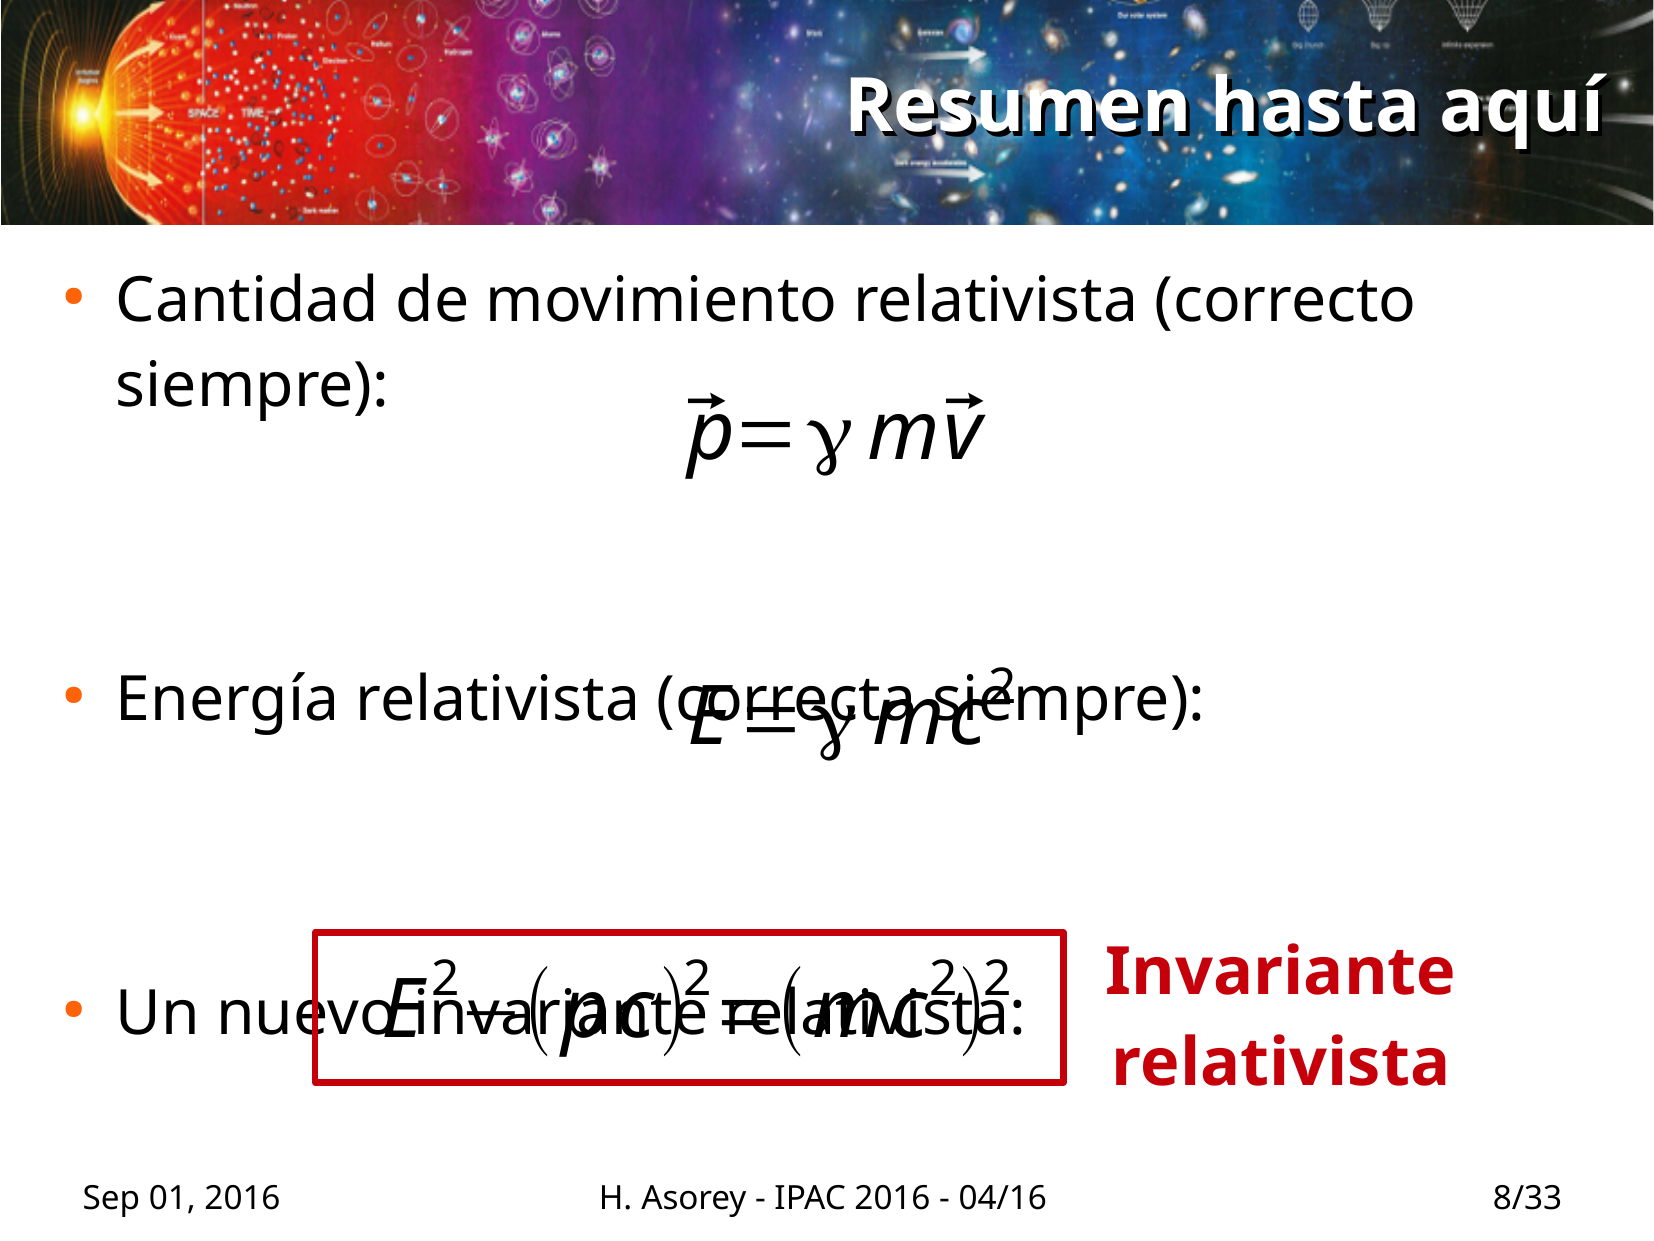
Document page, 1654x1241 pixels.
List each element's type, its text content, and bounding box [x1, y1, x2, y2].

chart [675, 379, 994, 481]
chart [679, 655, 1021, 766]
title Resumen hasta aquí [45, 15, 1606, 191]
chart [373, 947, 1016, 1060]
picture [1, 0, 1654, 225]
list Cantidad de movimiento relativista (correcto siempre): Energía relativista (correcta siempre): Un nuevo invariante relativista: [45, 255, 1606, 1156]
text_box Invariante relativista [1018, 932, 1544, 1096]
